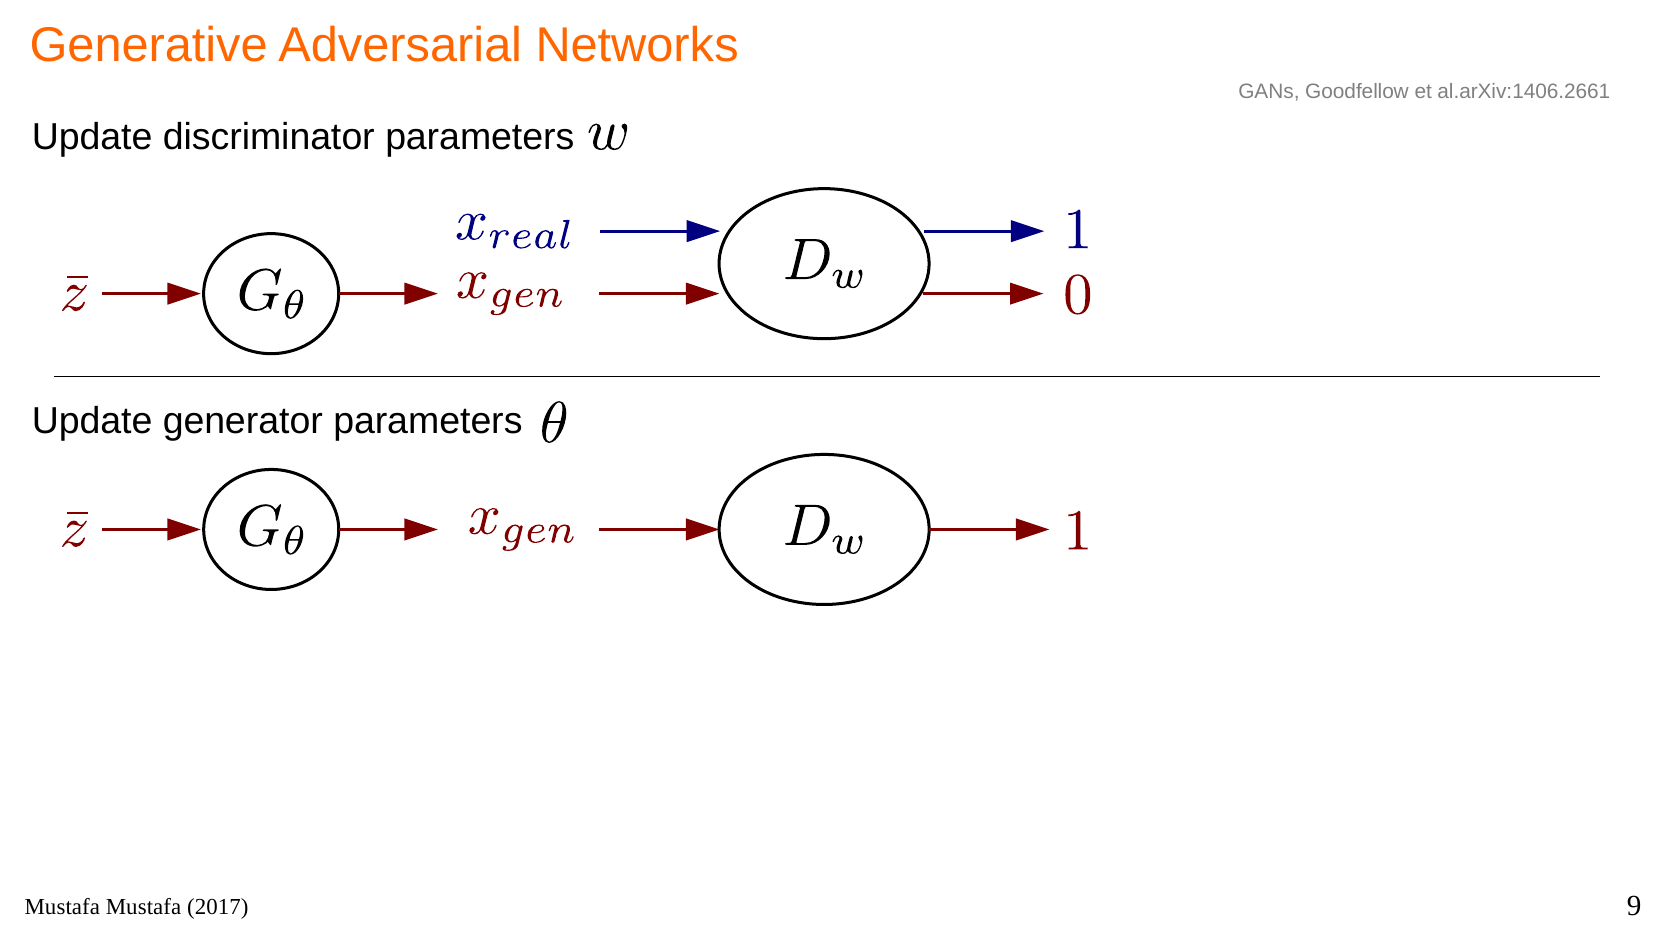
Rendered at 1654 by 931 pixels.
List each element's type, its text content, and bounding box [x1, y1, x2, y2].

text_box Update generator parameters [17, 391, 549, 449]
text_box GANs, Goodfellow et al.arXiv:1406.2661 [1223, 72, 1636, 111]
text_box [1063, 209, 1093, 249]
text_box [1063, 510, 1093, 550]
text_box [586, 123, 631, 151]
text_box [236, 504, 306, 555]
text_box [454, 213, 573, 249]
text_box [782, 239, 866, 289]
title Generative Adversarial Networks [29, 15, 1621, 74]
text_box [539, 401, 569, 443]
text_box Update discriminator parameters [17, 108, 601, 166]
text_box [1063, 274, 1093, 315]
text_box [467, 507, 576, 551]
text_box [236, 268, 306, 319]
text_box [455, 272, 564, 316]
text_box [782, 504, 866, 554]
text_box [59, 512, 93, 547]
text_box [59, 276, 93, 312]
